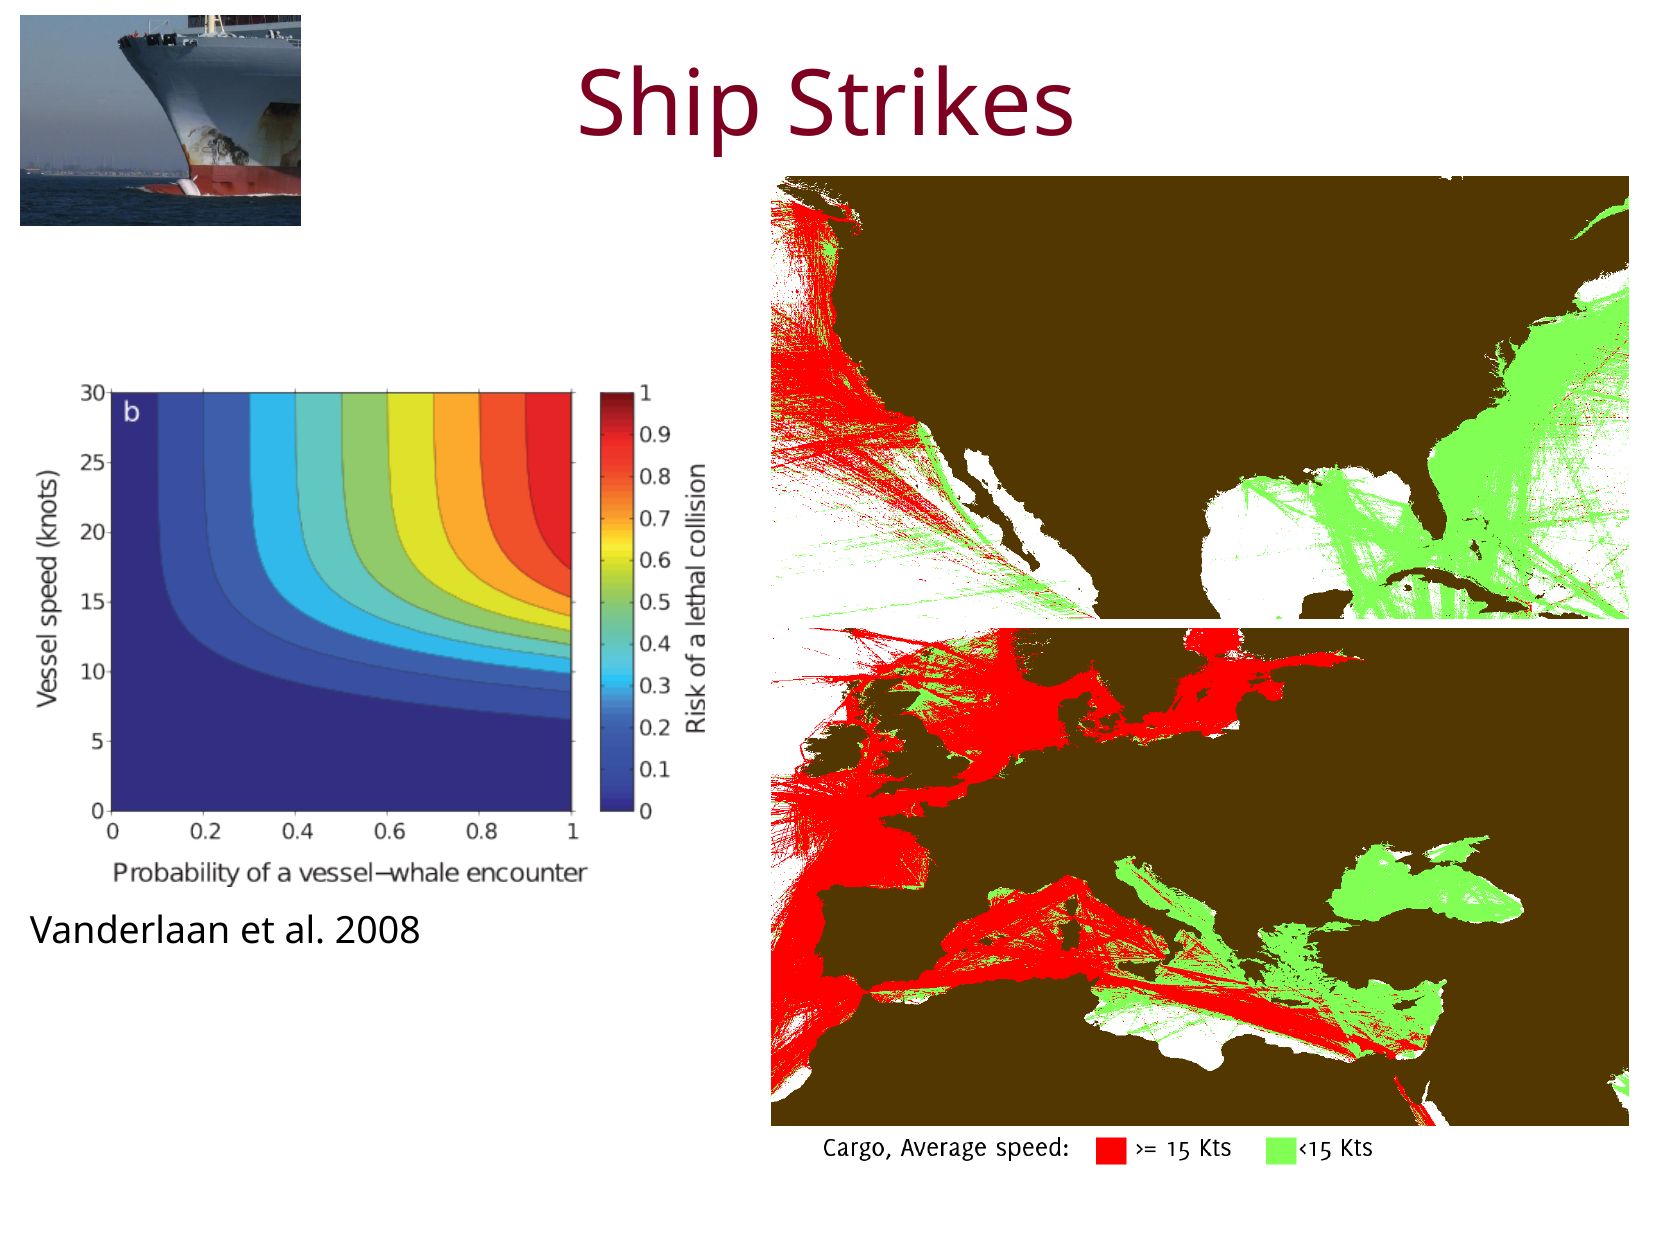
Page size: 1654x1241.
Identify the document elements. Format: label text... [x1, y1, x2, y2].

title Ship Strikes [82, 0, 1571, 204]
text_box Vanderlaan et al. 2008 [15, 896, 404, 961]
picture [771, 176, 1629, 1171]
picture [20, 15, 301, 226]
picture [3, 315, 706, 887]
